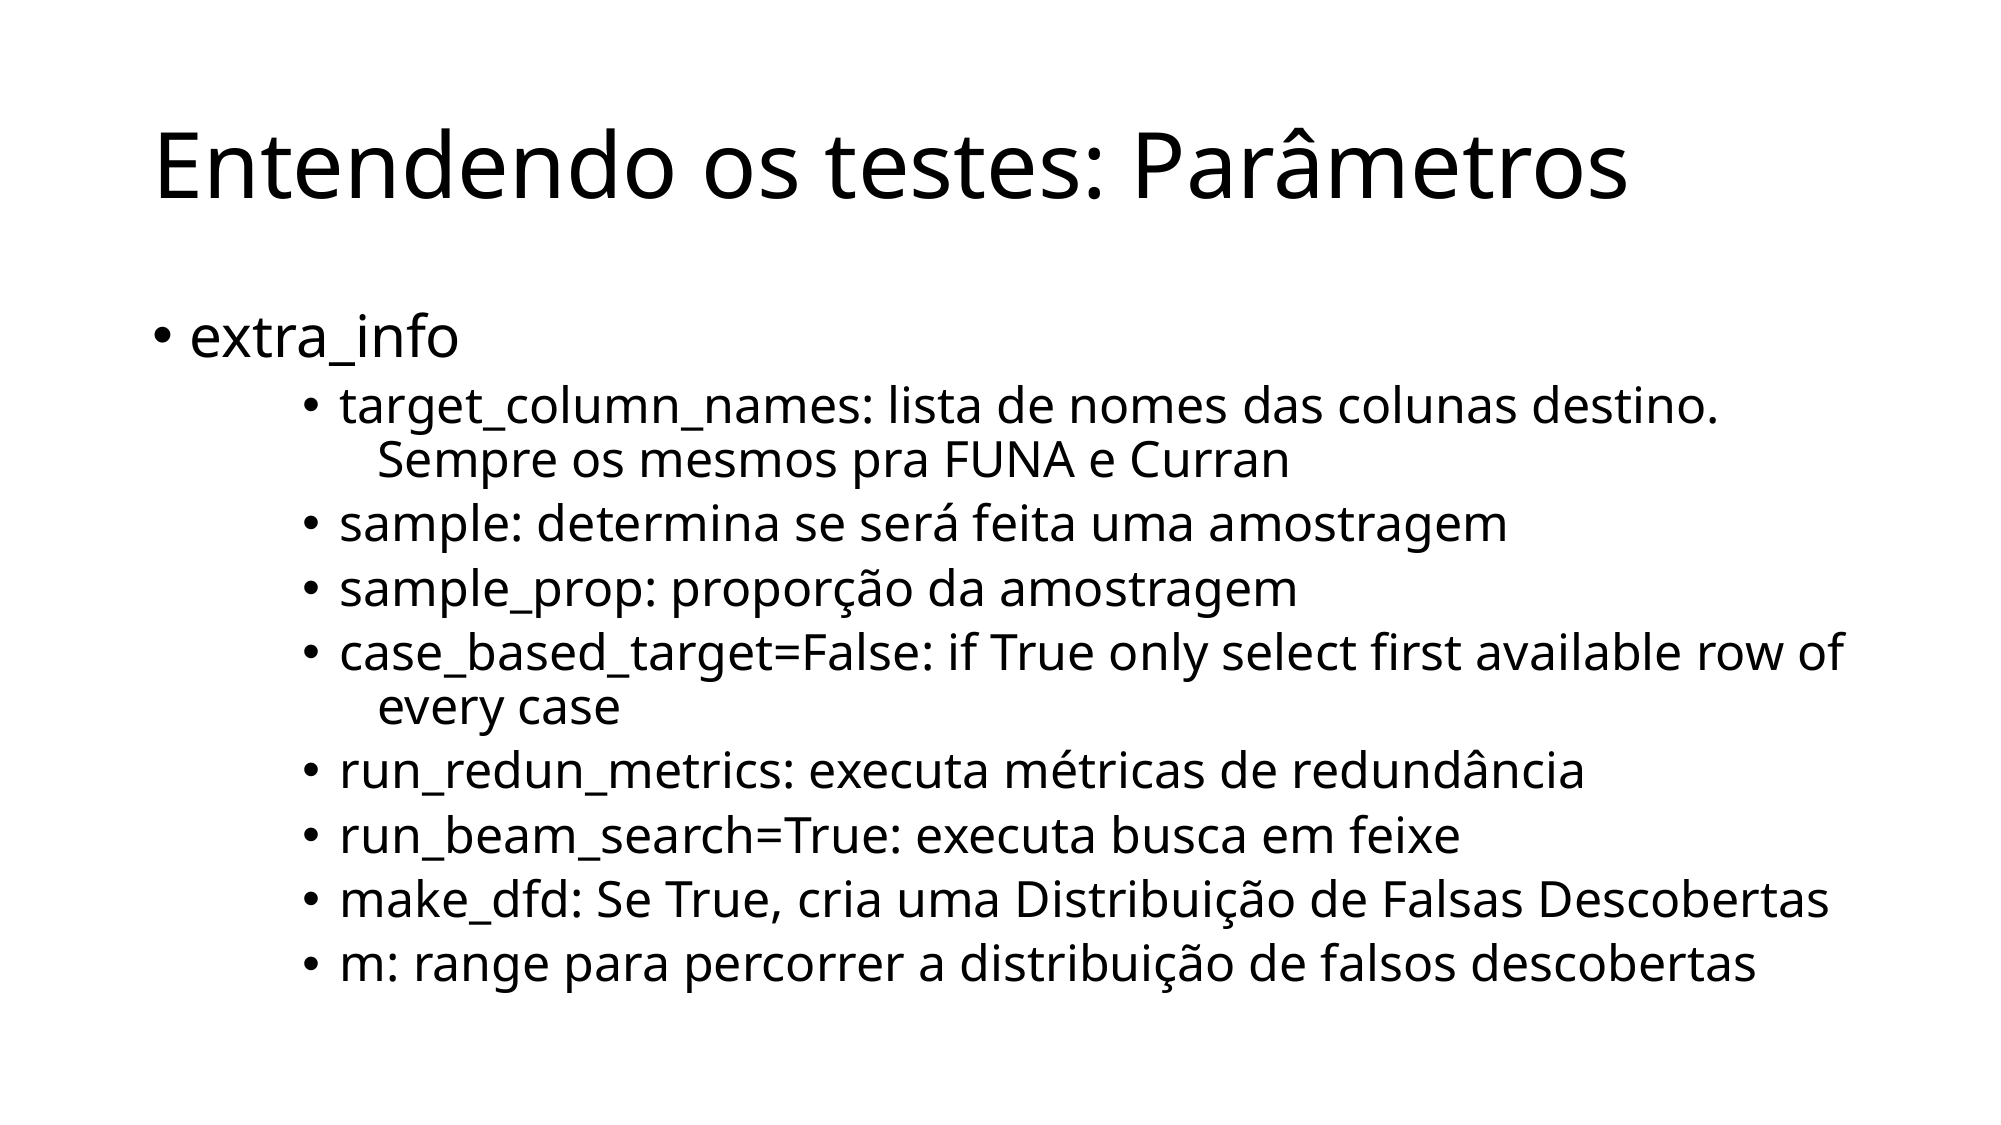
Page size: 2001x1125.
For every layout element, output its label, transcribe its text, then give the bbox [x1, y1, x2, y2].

list extra_info target_column_names: lista de nomes das colunas destino. Sempre os mesmos pra FUNA e Curran sample: determina se será feita uma amostragem sample_prop: proporção da amostragem case_based_target=False: if True only select first available row of every case run_redun_metrics: executa métricas de redundância run_beam_search=True: executa busca em feixe make_dfd: Se True, cria uma Distribuição de Falsas Descobertas m: range para percorrer a distribuição de falsos descobertas [137, 299, 1862, 1124]
title Entendendo os testes: Parâmetros [137, 59, 1863, 278]
